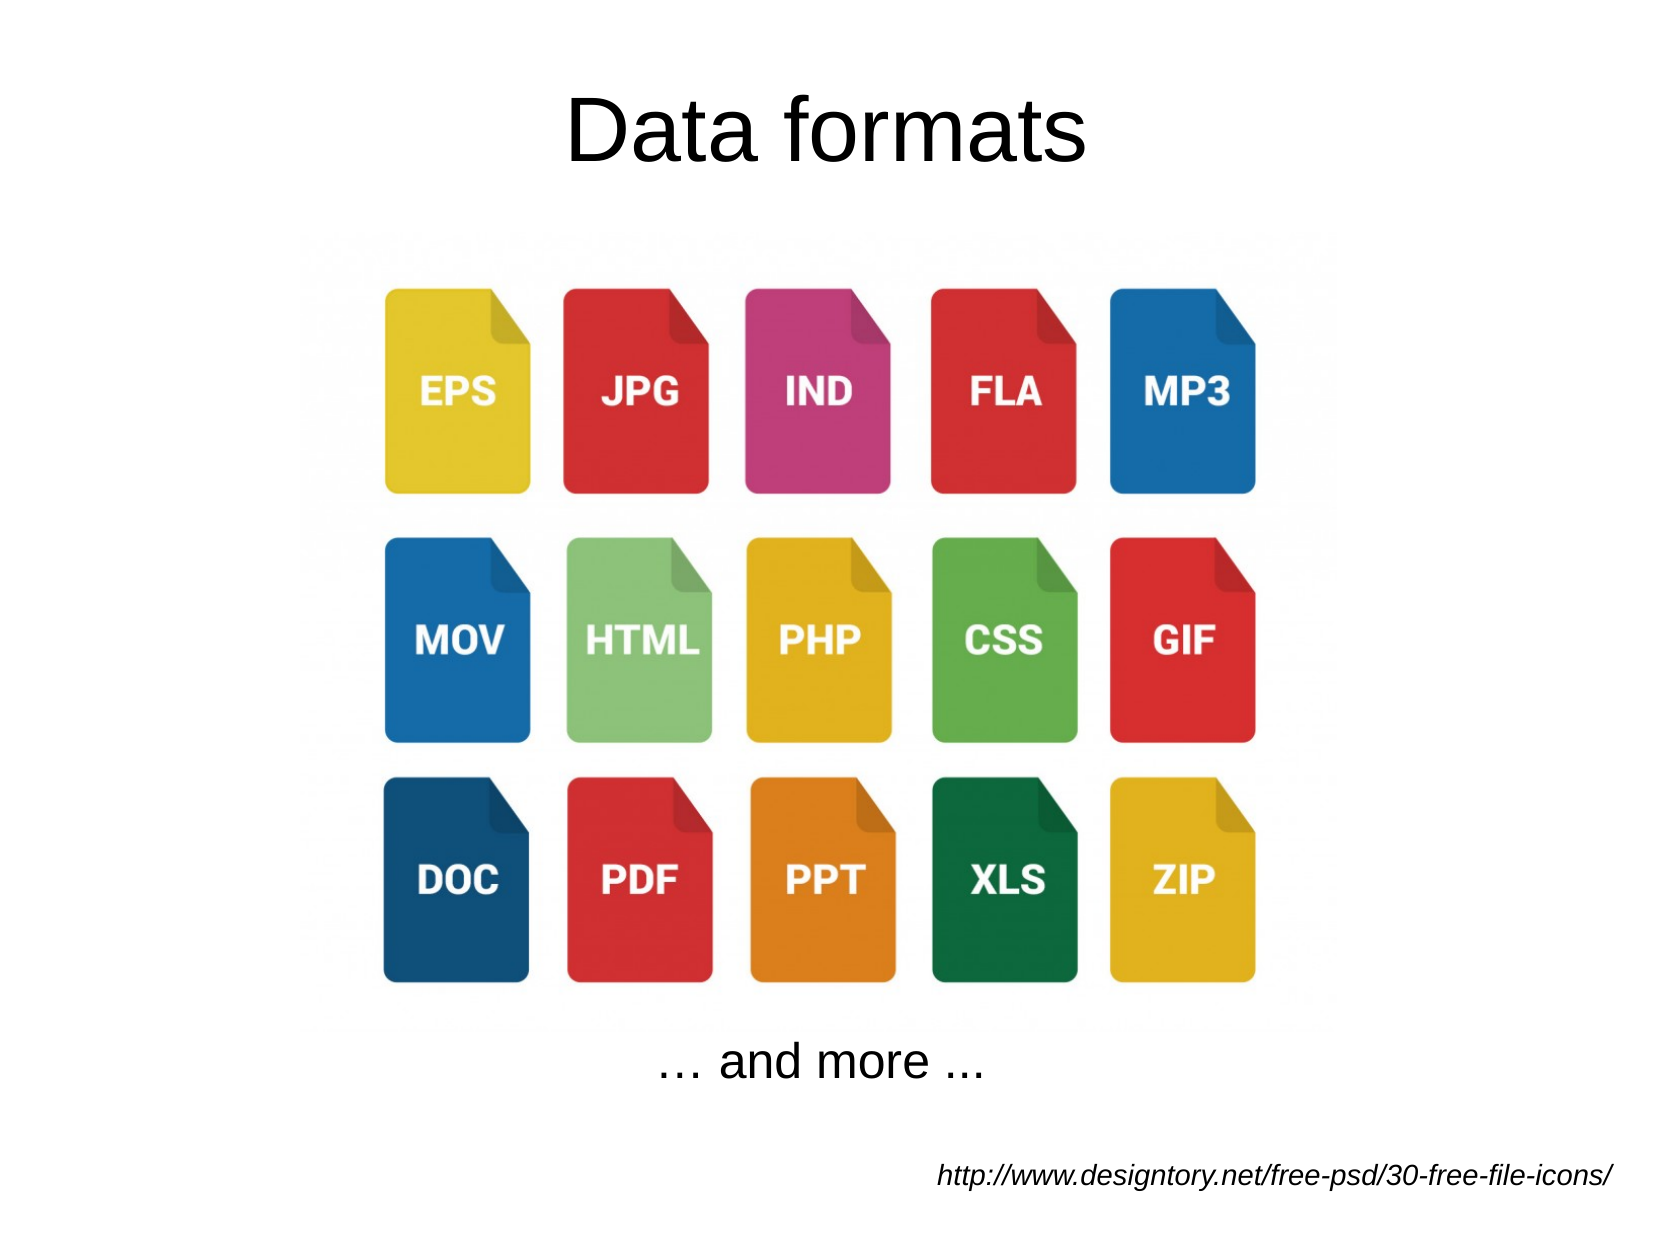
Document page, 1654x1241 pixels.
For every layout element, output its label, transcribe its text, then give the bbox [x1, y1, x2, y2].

text_box … and more ... [645, 1014, 996, 1108]
picture [300, 232, 1337, 1032]
text_box http://www.designtory.net/free-psd/30-free-file-icons/ [930, 1158, 1621, 1192]
title Data formats [82, 25, 1571, 233]
